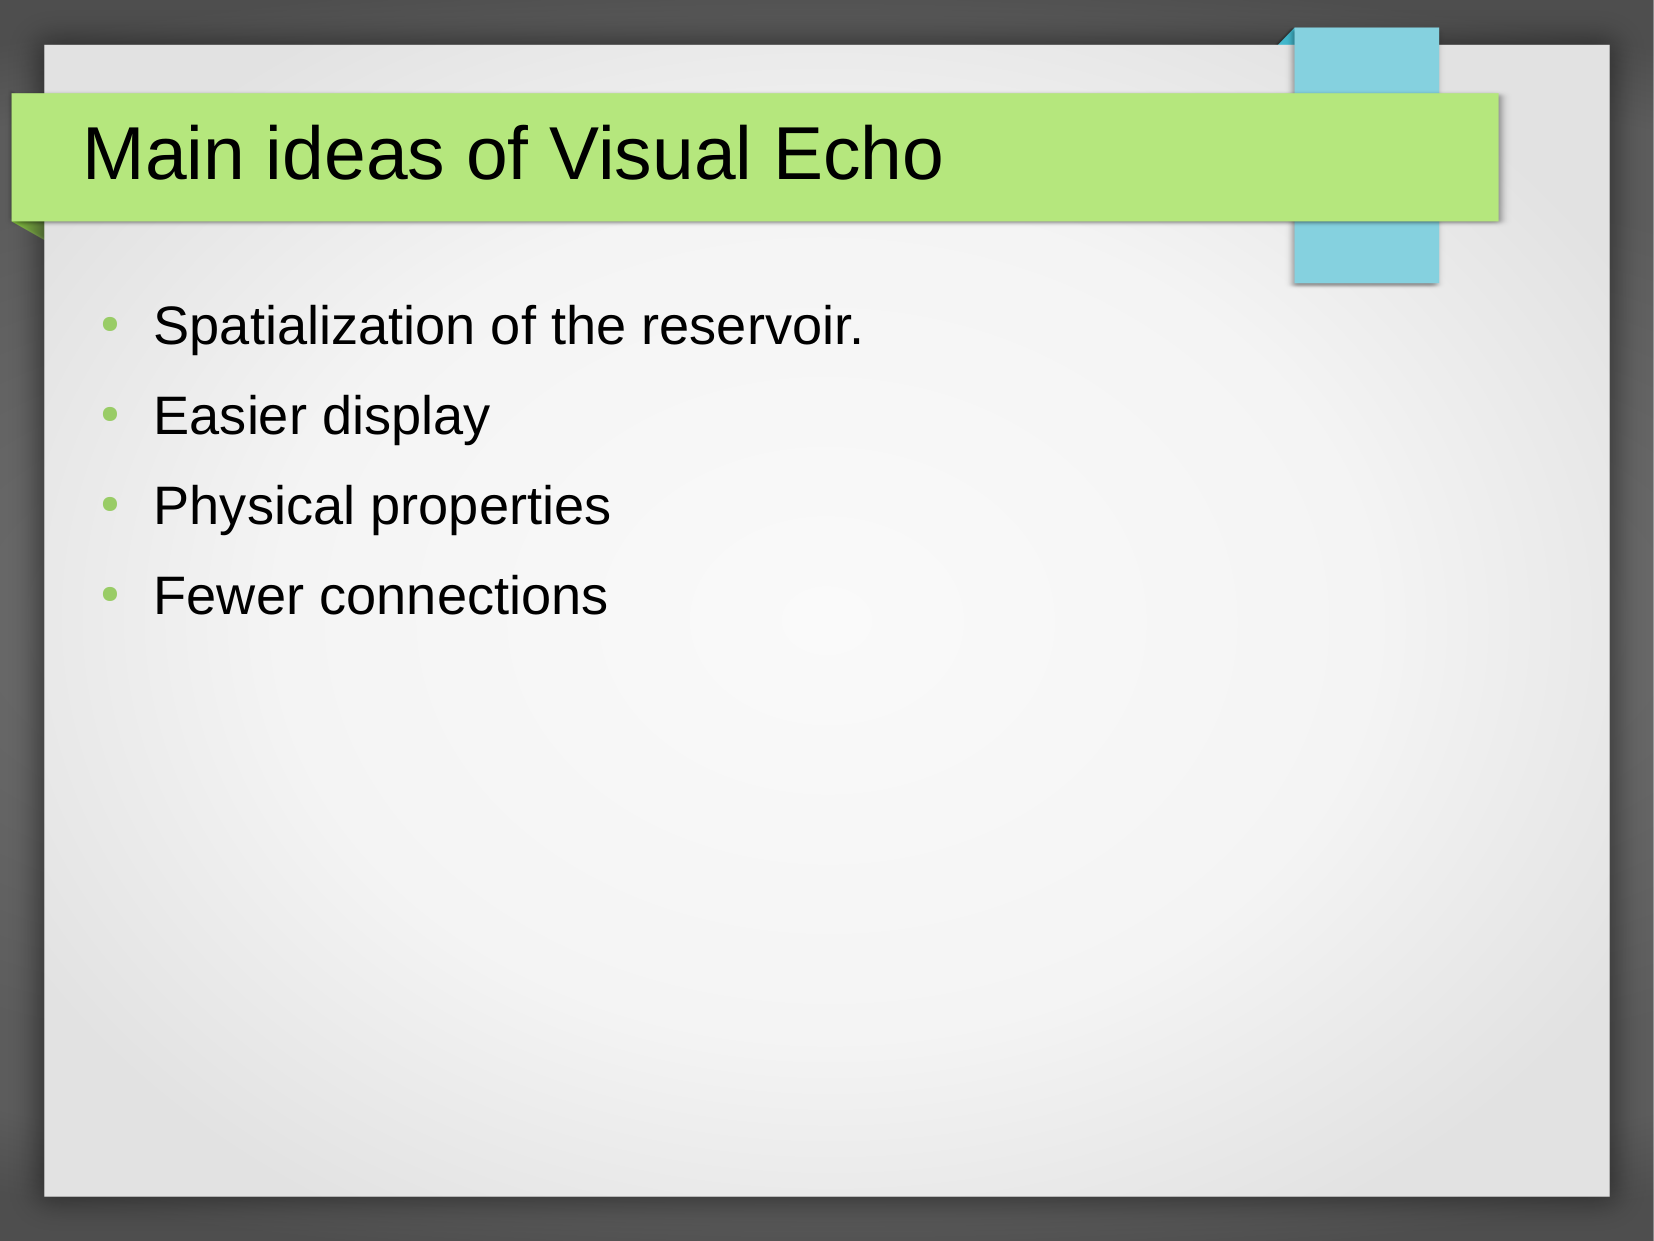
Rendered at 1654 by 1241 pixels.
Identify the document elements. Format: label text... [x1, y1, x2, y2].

picture [0, 0, 1654, 1241]
title Main ideas of Visual Echo [82, 94, 1264, 213]
list Spatialization of the reservoir. Easier display Physical properties Fewer connections [82, 295, 1571, 1015]
